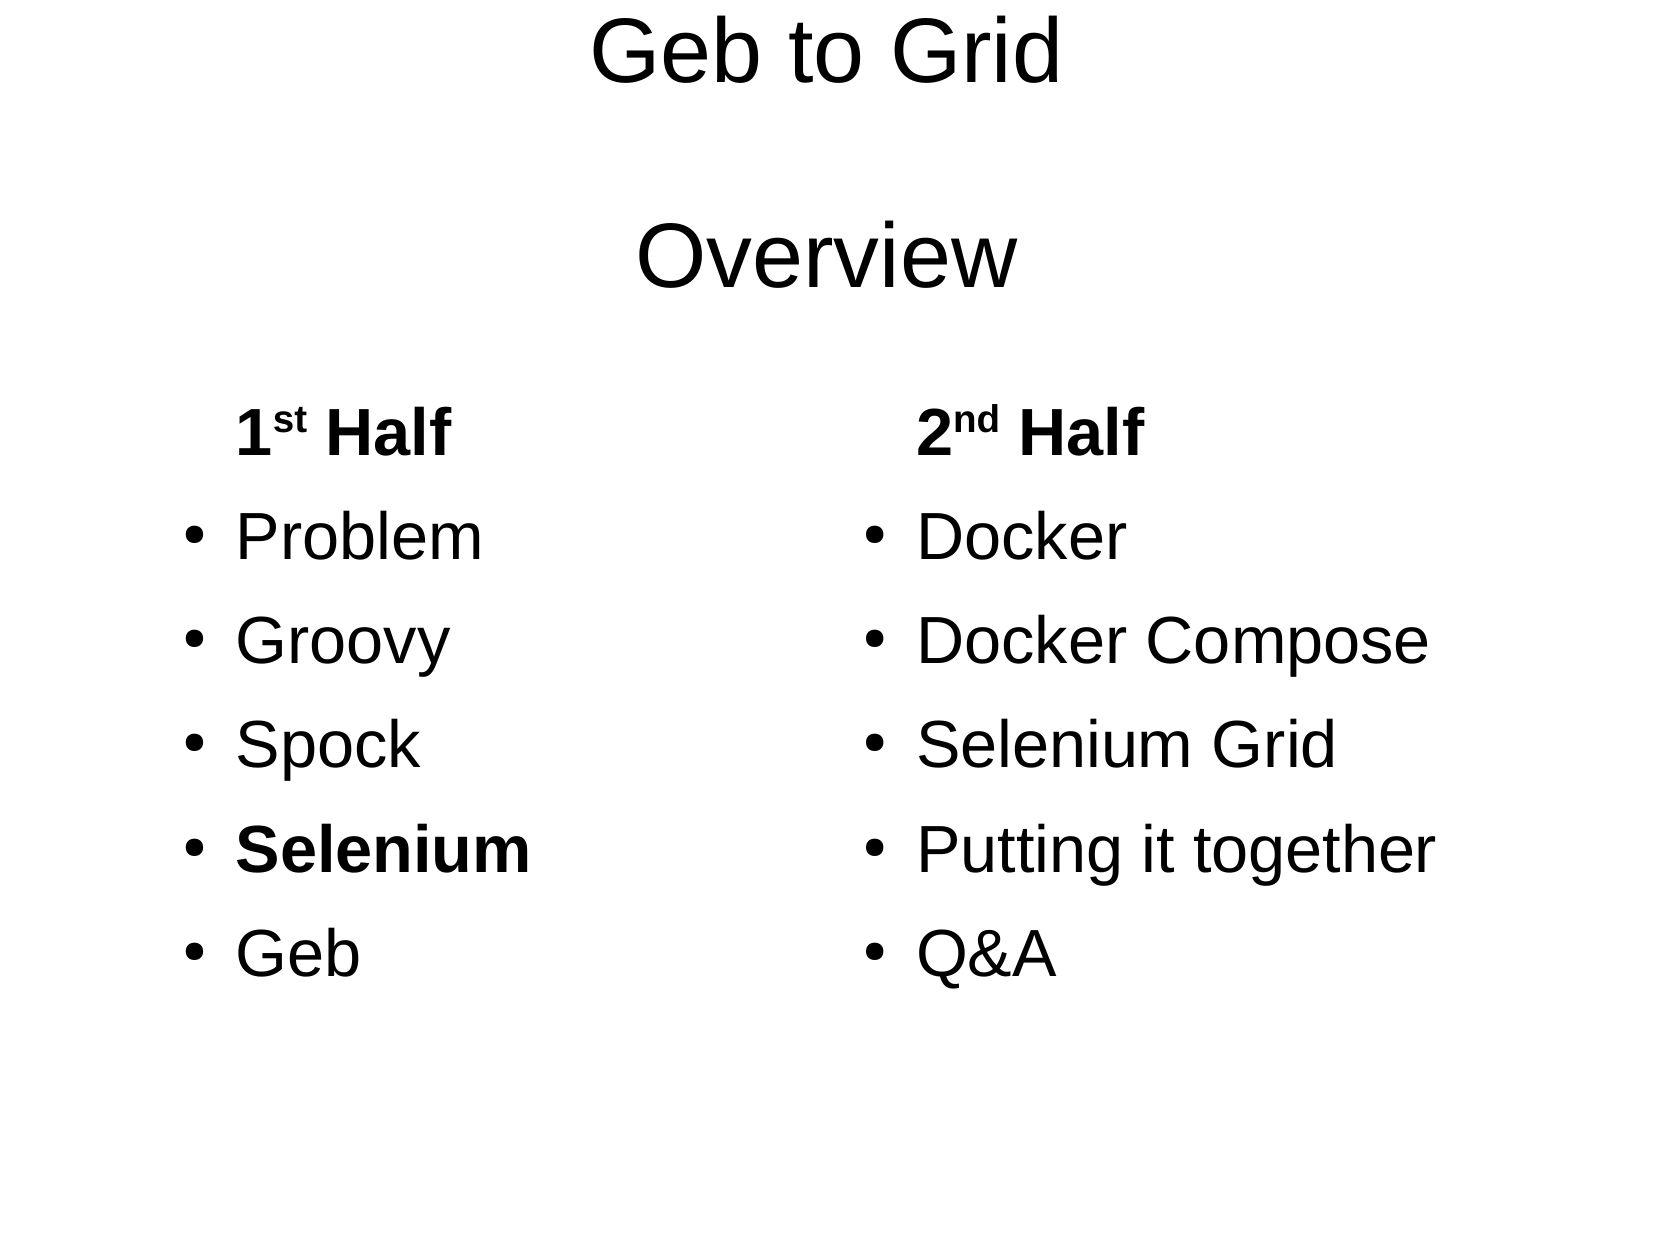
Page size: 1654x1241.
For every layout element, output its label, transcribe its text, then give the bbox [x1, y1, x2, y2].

list 1st Half Problem Groovy Spock Selenium Geb [165, 290, 809, 1010]
list 2nd Half Docker Docker Compose Selenium Grid Putting it together Q&A [845, 290, 1572, 1010]
title Geb to Grid Overview [82, 0, 1571, 307]
